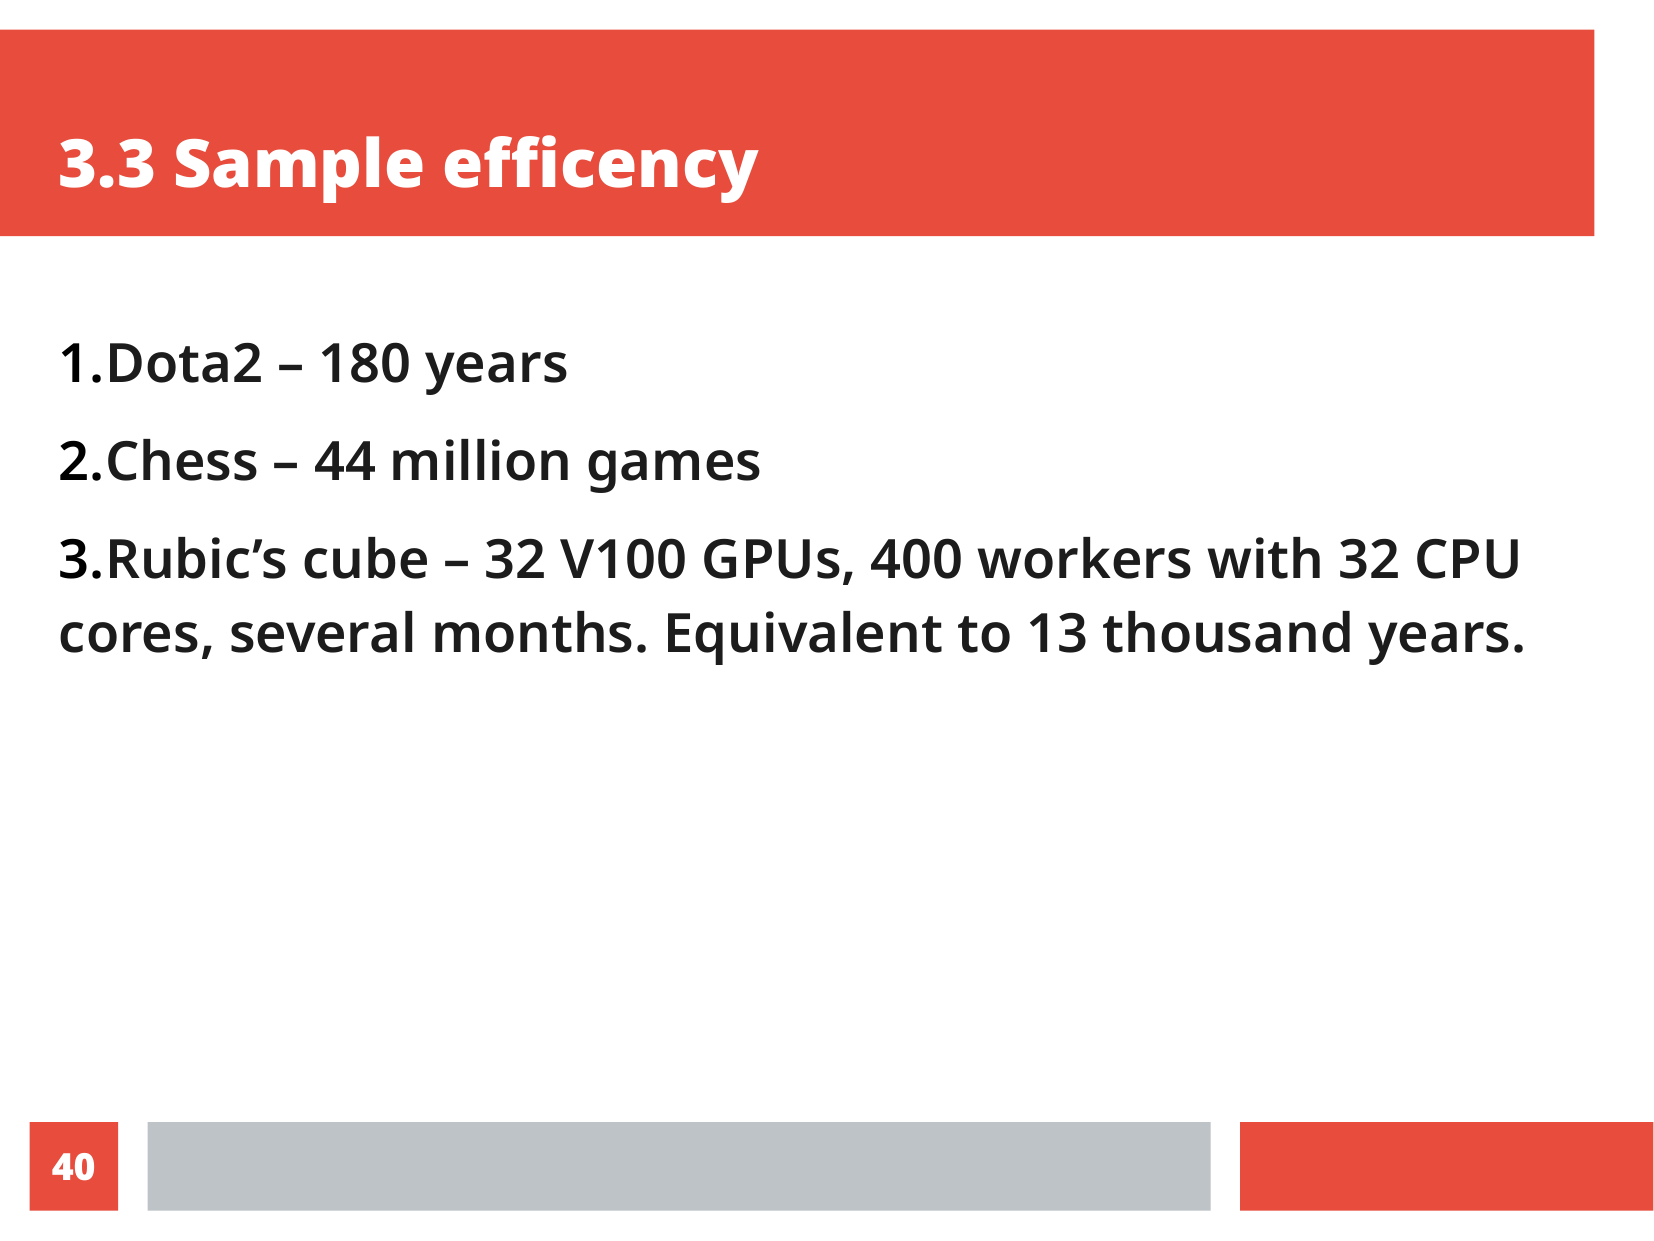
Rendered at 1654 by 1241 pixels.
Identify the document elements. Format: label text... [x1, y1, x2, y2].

title 3.3 Sample efficency [59, 59, 1595, 207]
list Dota2 – 180 years Chess – 44 million games Rubic’s cube – 32 V100 GPUs, 400 workers with 32 CPU cores, several months. Equivalent to 13 thousand years. [59, 324, 1565, 1093]
